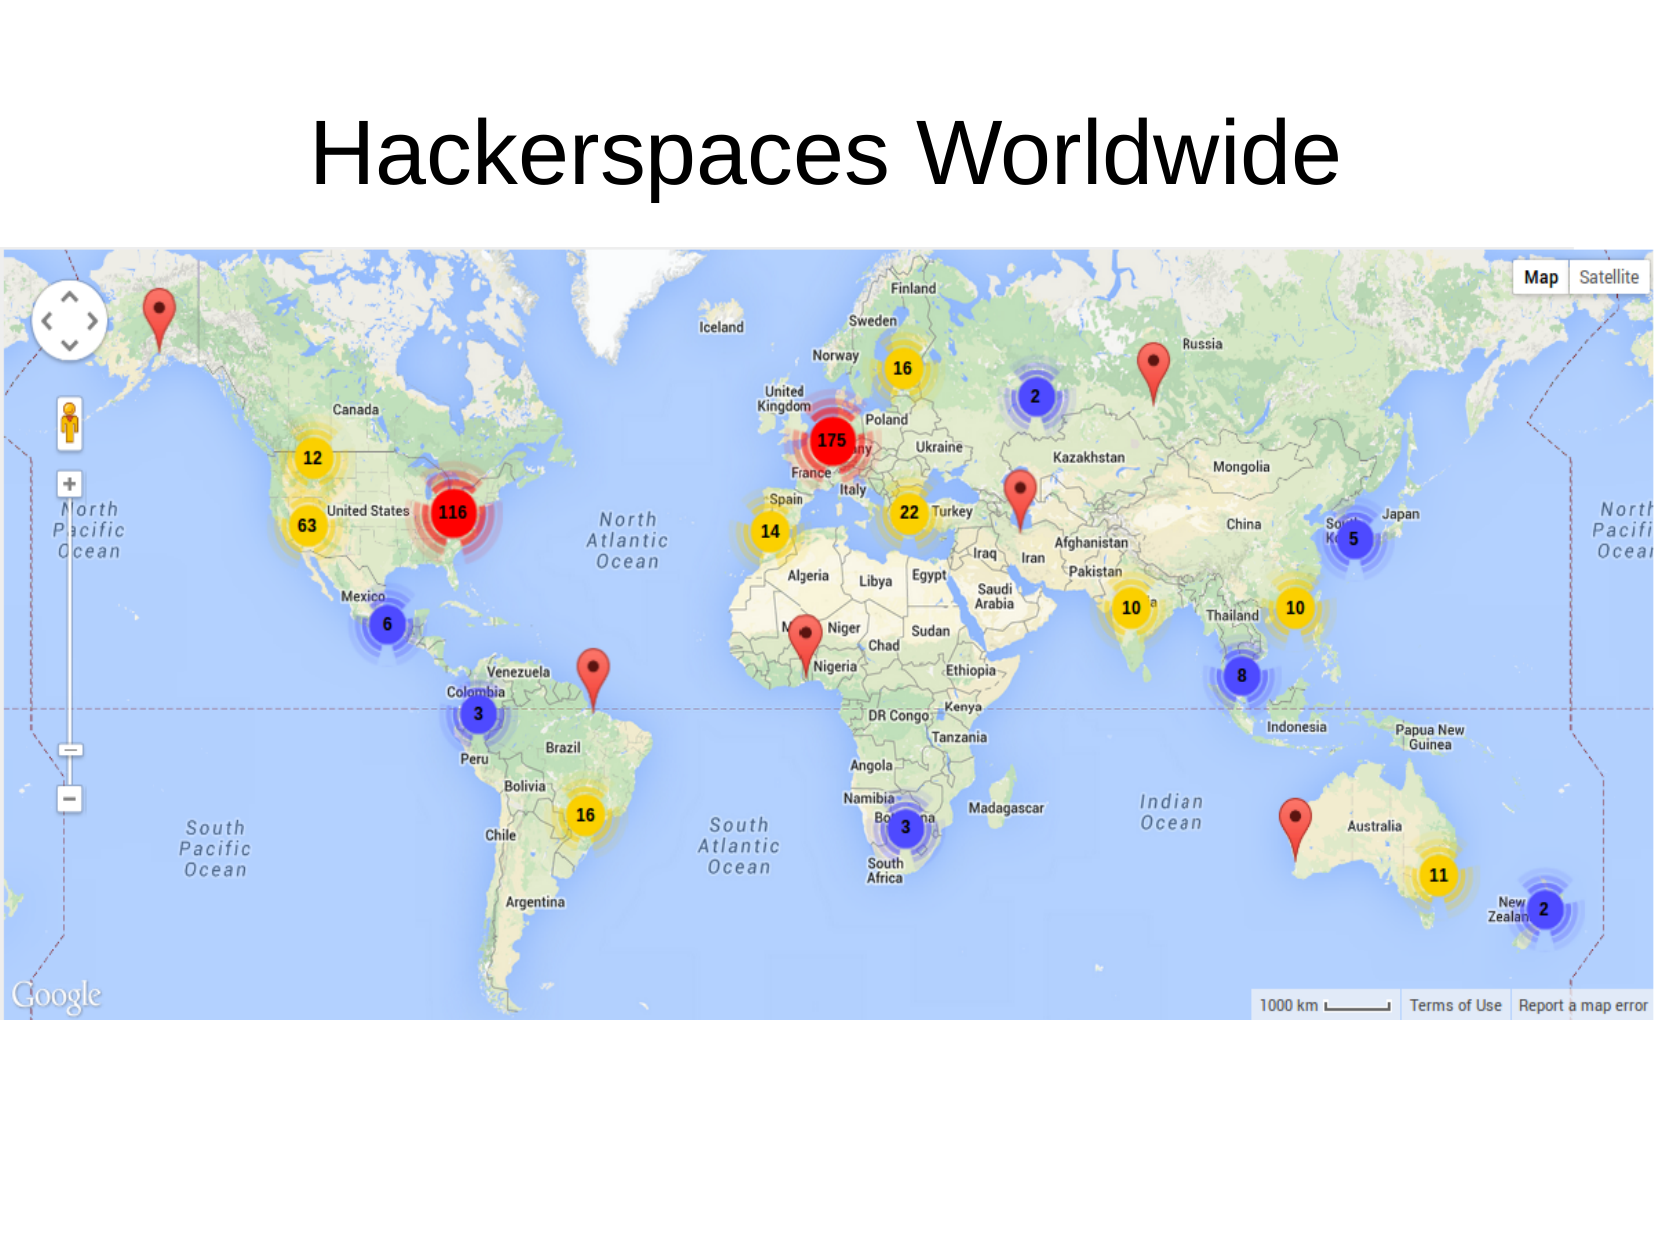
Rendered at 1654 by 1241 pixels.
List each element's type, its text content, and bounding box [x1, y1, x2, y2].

title Hackerspaces Worldwide [82, 49, 1571, 247]
picture [0, 247, 1654, 1021]
